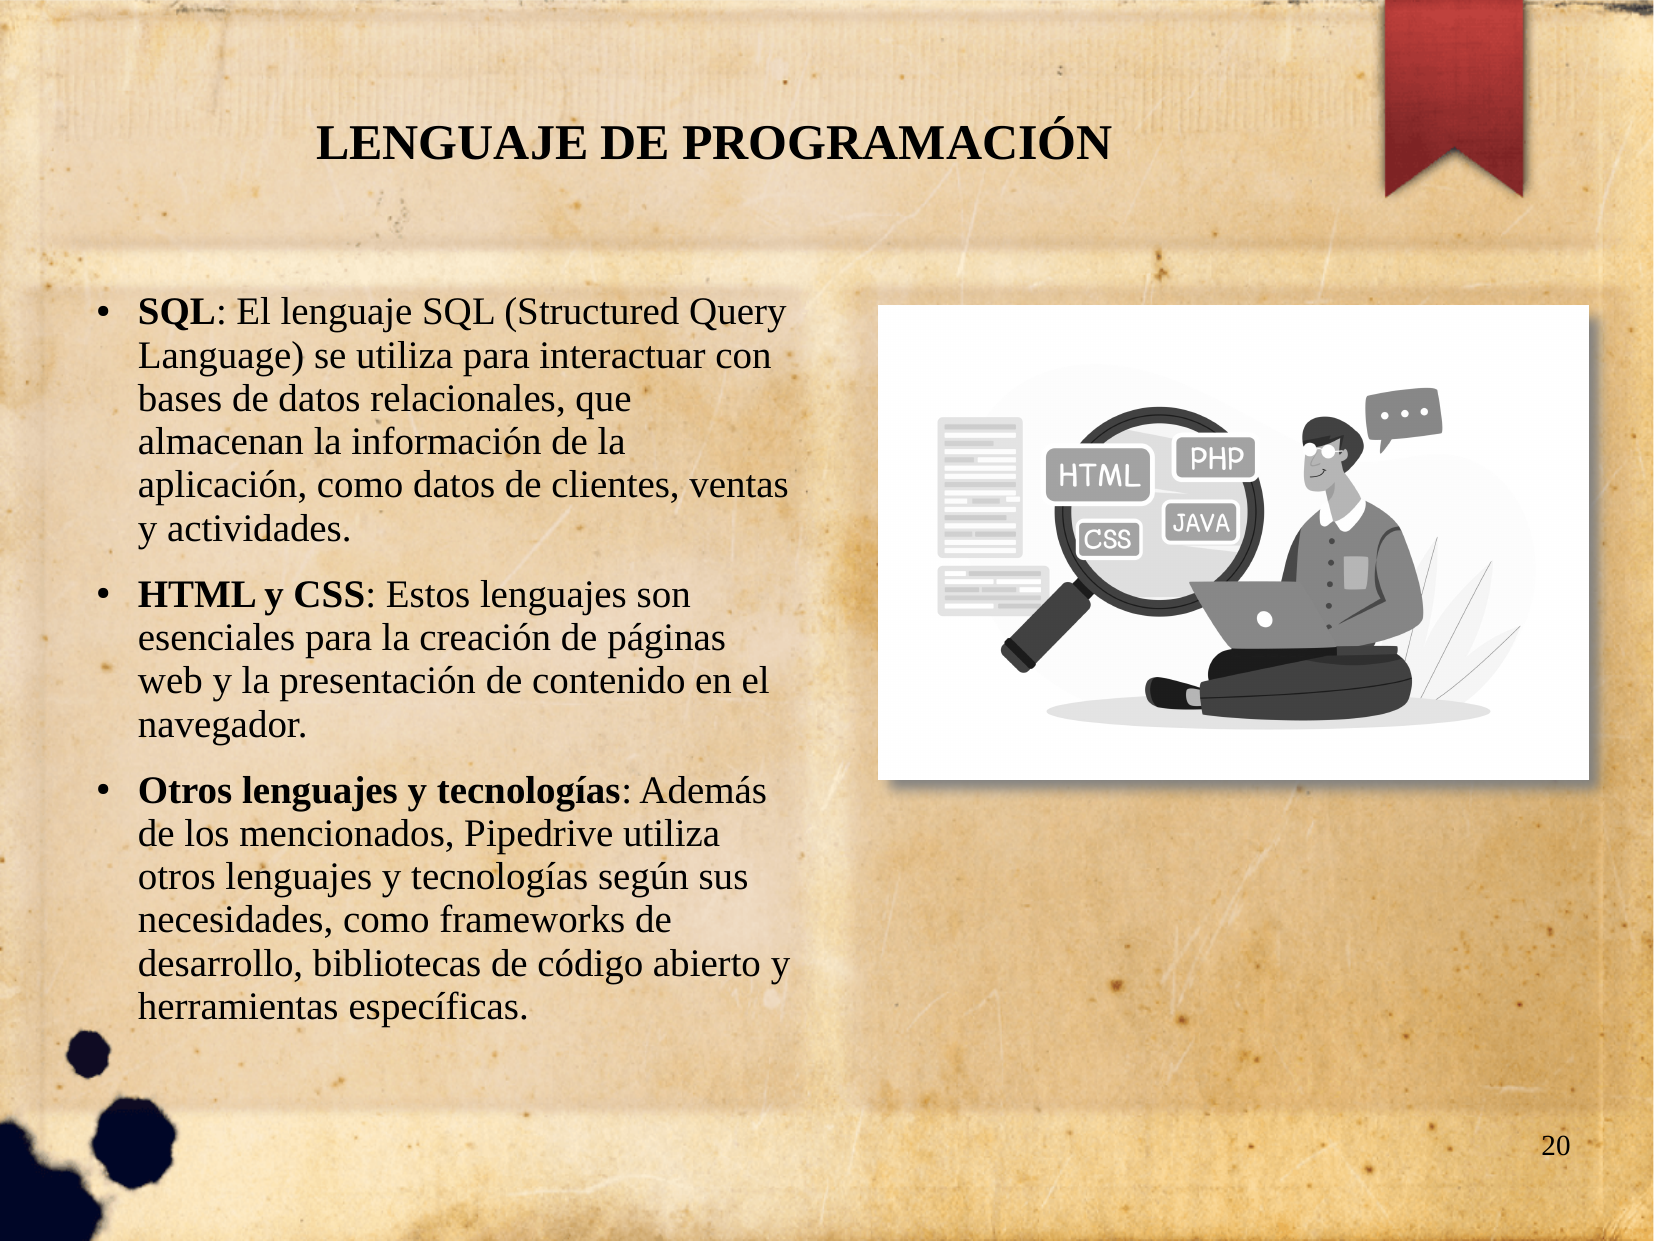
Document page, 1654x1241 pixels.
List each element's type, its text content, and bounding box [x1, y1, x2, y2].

title LENGUAJE DE PROGRAMACIÓN [82, 49, 1347, 237]
picture [0, 0, 1654, 1241]
list SQL: El lenguaje SQL (Structured Query Language) se utiliza para interactuar con bases de datos relacionales, que almacenan la información de la aplicación, como datos de clientes, ventas y actividades. HTML y CSS: Estos lenguajes son esenciales para la creación de páginas web y la presentación de contenido en el navegador. Otros lenguajes y tecnologías: Además de los mencionados, Pipedrive utiliza otros lenguajes y tecnologías según sus necesidades, como frameworks de desarrollo, bibliotecas de código abierto y herramientas específicas. [82, 290, 793, 1036]
